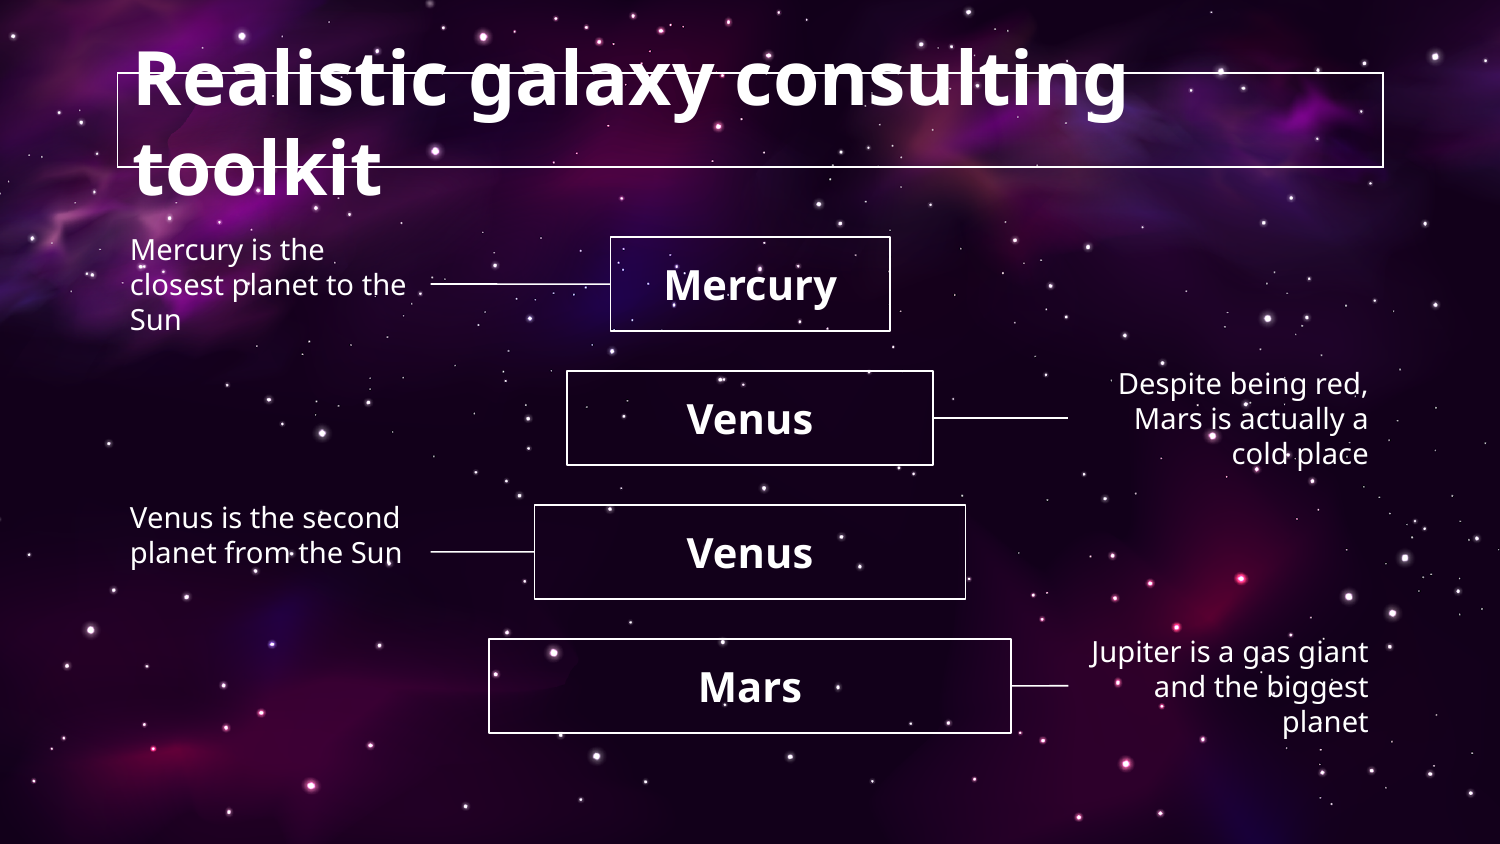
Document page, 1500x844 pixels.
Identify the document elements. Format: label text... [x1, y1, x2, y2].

text_box Venus [566, 370, 933, 465]
text_box Mercury is the closest planet to the Sun [115, 216, 431, 352]
title Realistic galaxy consulting toolkit [117, 72, 1383, 167]
text_box Venus [534, 504, 966, 599]
text_box Mercury [610, 237, 890, 332]
text_box Venus is the second planet from the Sun [115, 484, 431, 620]
text_box Mars [488, 638, 1011, 733]
text_box Despite being red, Mars is actually a cold place [1068, 350, 1384, 486]
picture [0, 0, 1500, 844]
text_box Jupiter is a gas giant and the biggest planet [1068, 618, 1384, 754]
